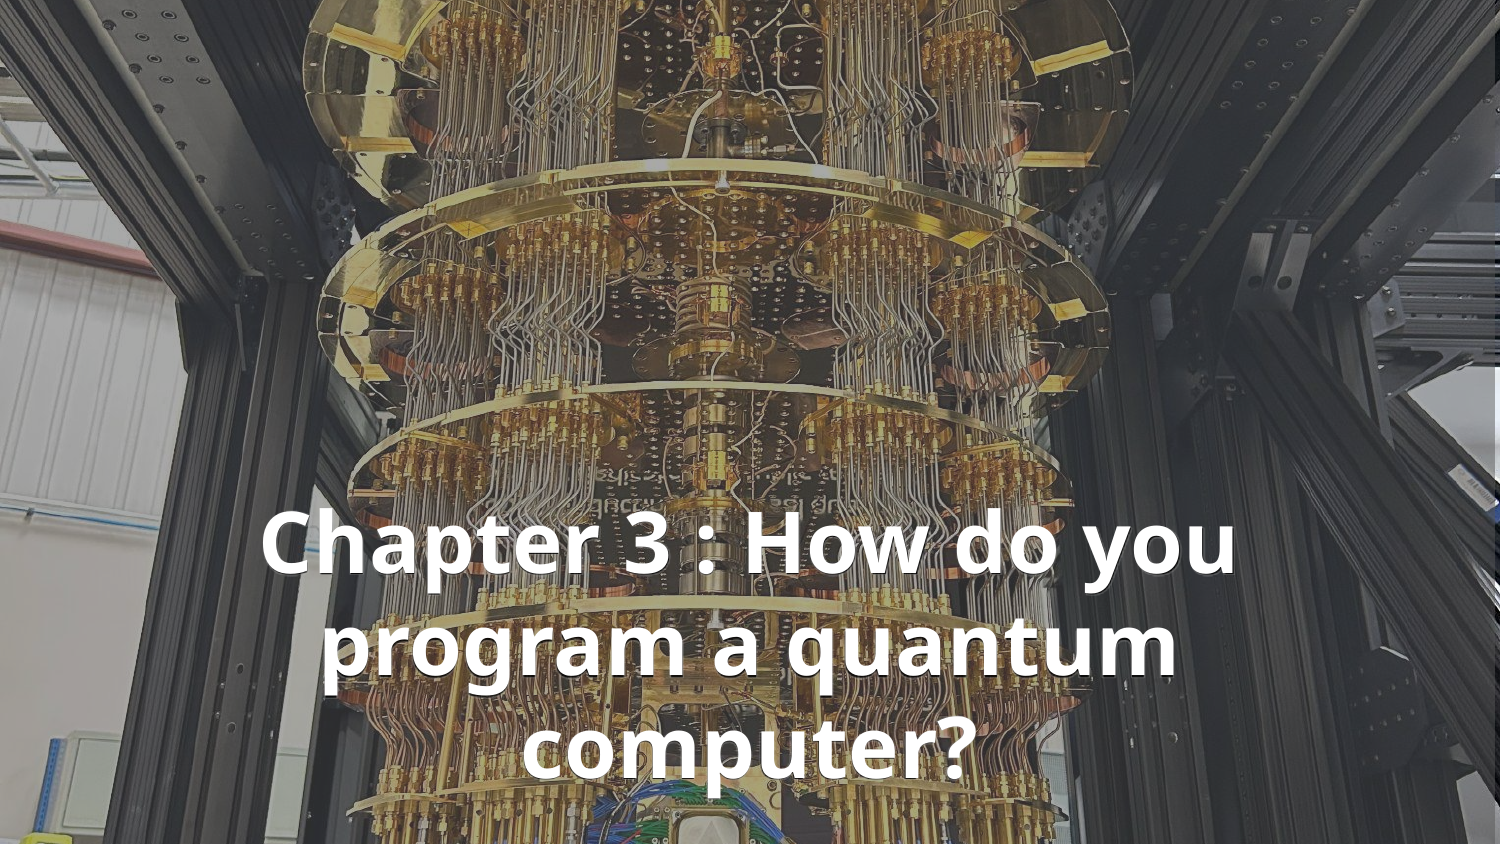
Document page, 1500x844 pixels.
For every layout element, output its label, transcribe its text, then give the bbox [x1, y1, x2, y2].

text_box [0, 0, 1495, 844]
picture [1495, 0, 1500, 844]
text_box Chapter 3 : How do you program a quantum computer? [176, 472, 1324, 811]
